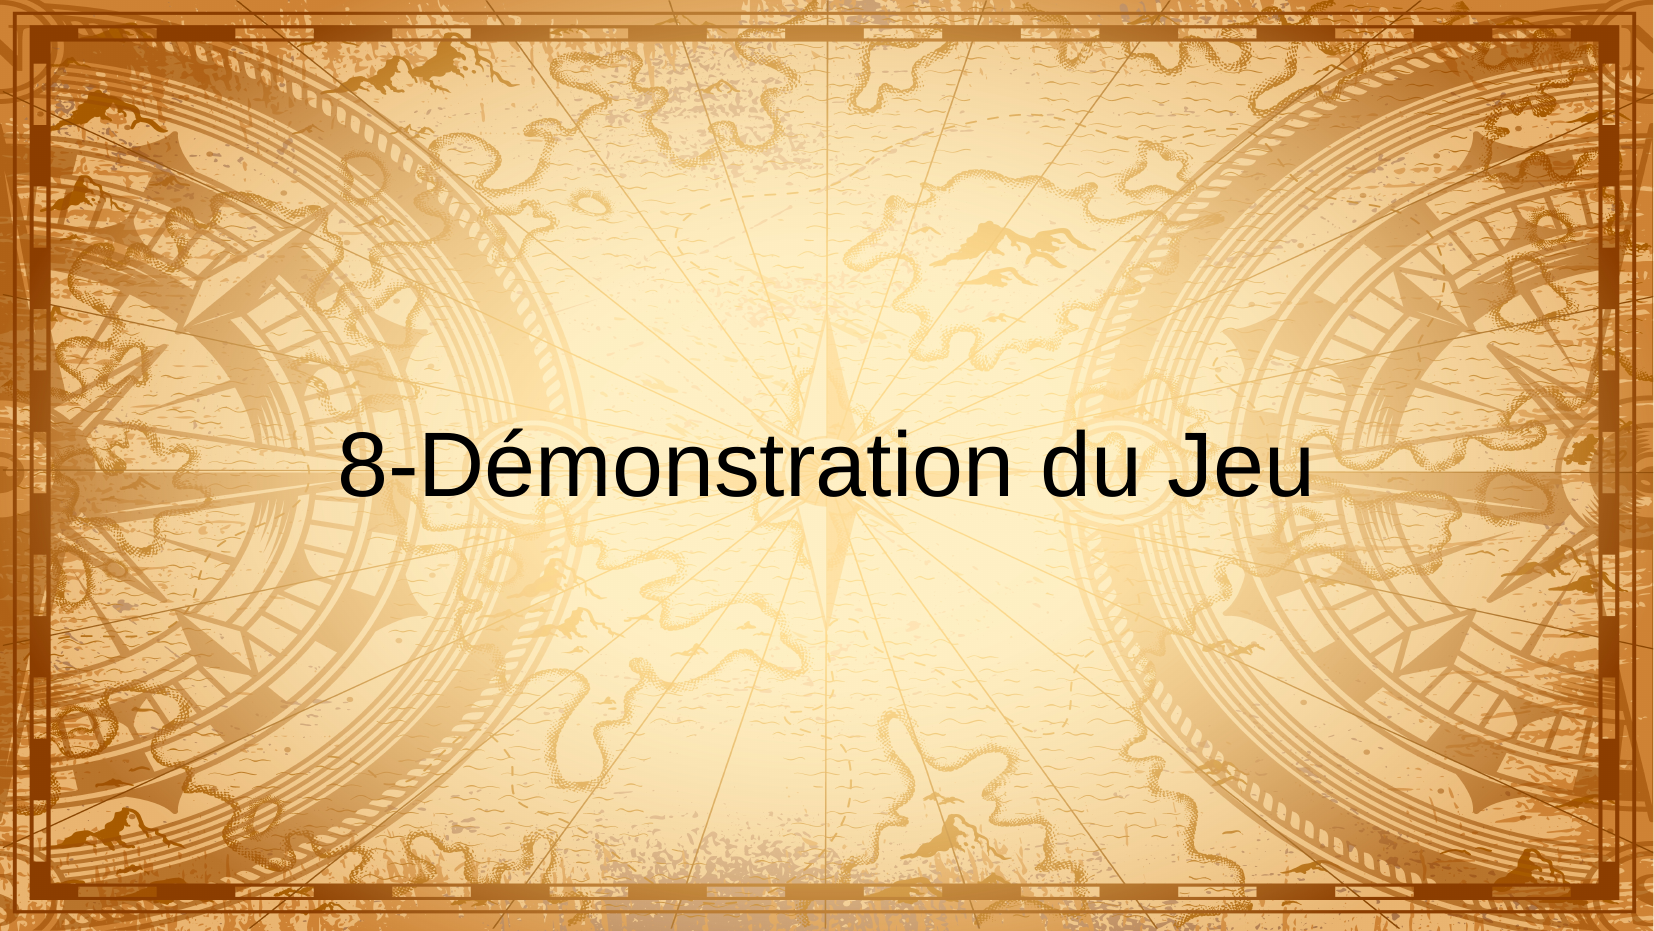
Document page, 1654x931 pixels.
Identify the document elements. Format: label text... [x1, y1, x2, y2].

title 8-Démonstration du Jeu [82, 387, 1571, 543]
picture [0, 0, 1654, 931]
